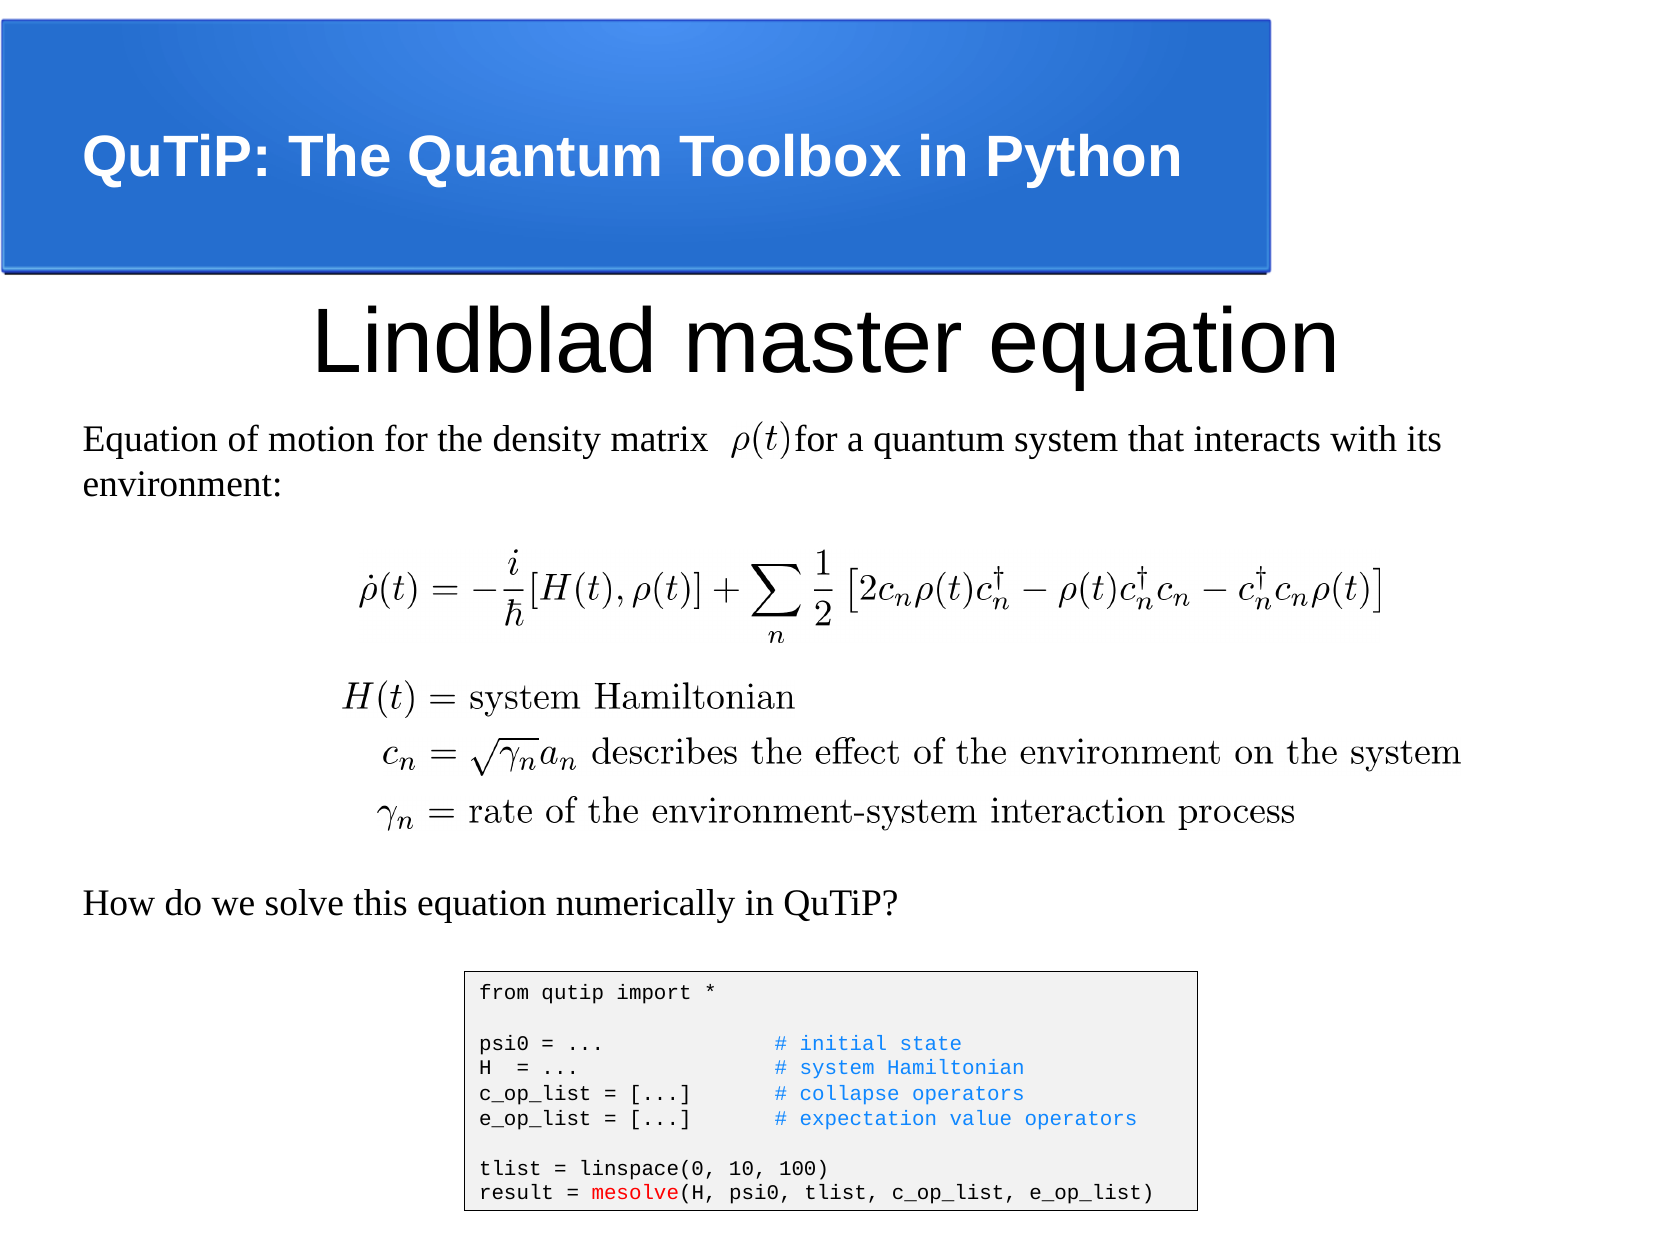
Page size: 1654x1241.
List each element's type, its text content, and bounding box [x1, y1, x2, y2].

text_box Equation of motion for the density matrix for a quantum system that interacts with its environment: How do we solve this equation numerically in QuTiP? [82, 414, 1571, 1134]
picture [731, 421, 789, 459]
text_box Lindblad master equation [82, 257, 1571, 414]
picture [0, 17, 1275, 281]
picture [383, 737, 1461, 776]
text_box QuTiP: The Quantum Toolbox in Python [82, 49, 1571, 257]
picture [342, 680, 795, 718]
picture [359, 549, 1380, 643]
picture [377, 796, 1294, 831]
text_box from qutip import * psi0 = ... # initial state H = ... # system Hamiltonian c_op_list = [...] # collapse operators e_op_list = [...] # expectation value operators tlist = linspace(0, 10, 100) result = mesolve(H, psi0, tlist, c_op_list, e_op_list) [464, 971, 1198, 1211]
